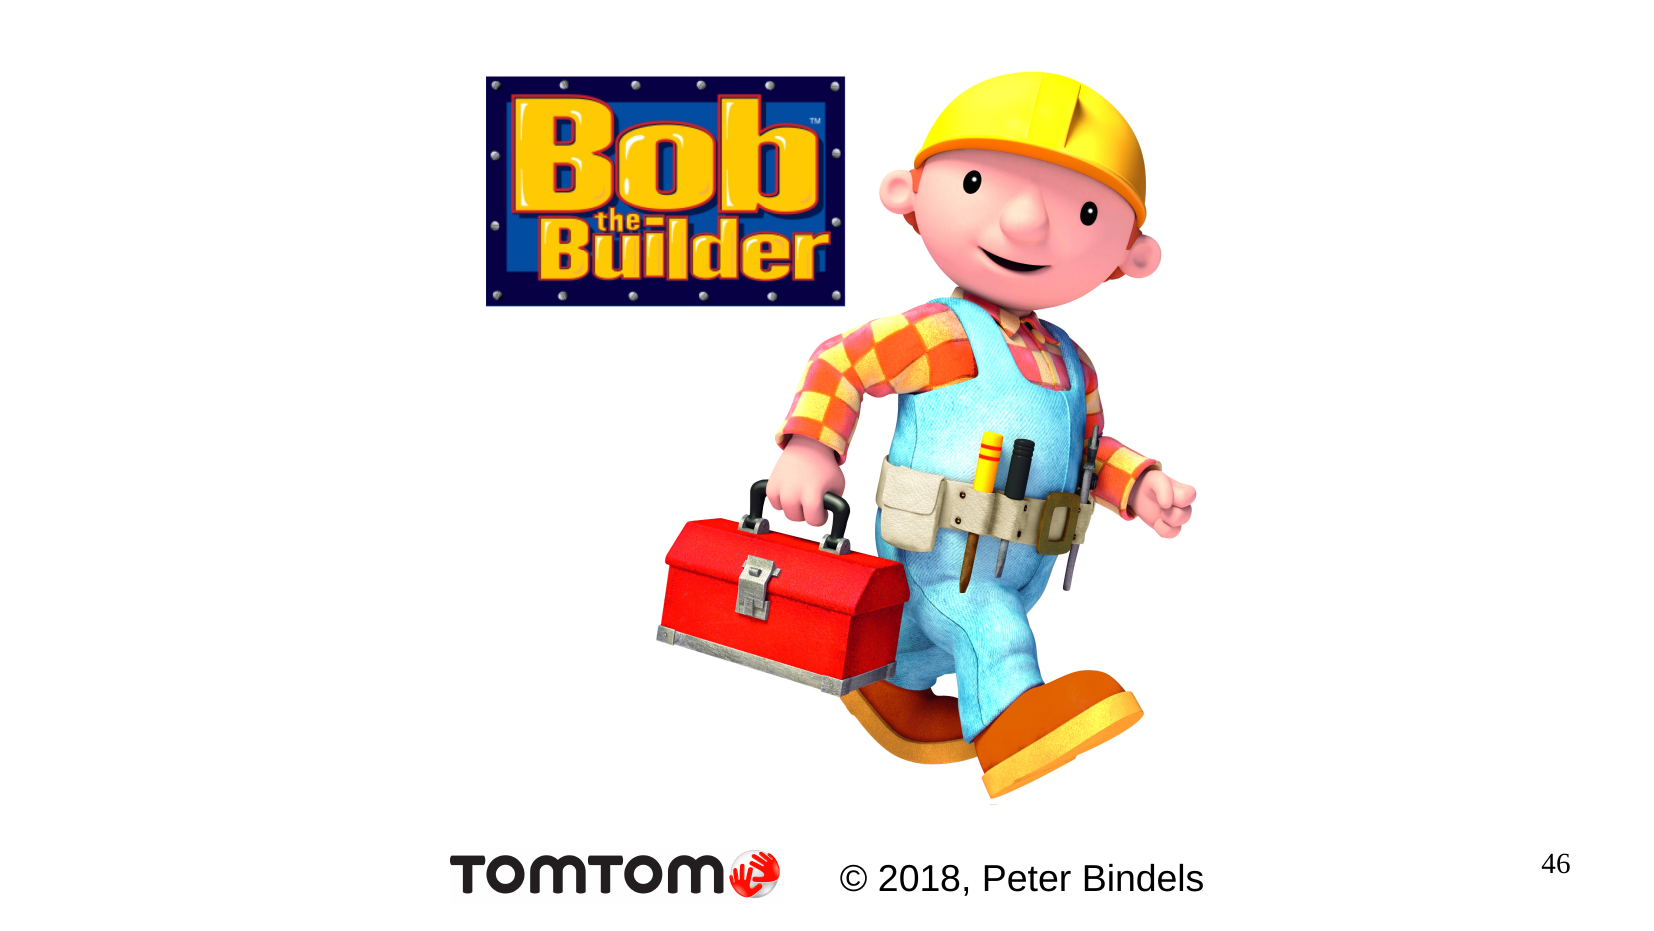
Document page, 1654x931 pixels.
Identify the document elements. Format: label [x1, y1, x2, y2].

picture [447, 59, 1246, 805]
picture [450, 847, 784, 905]
